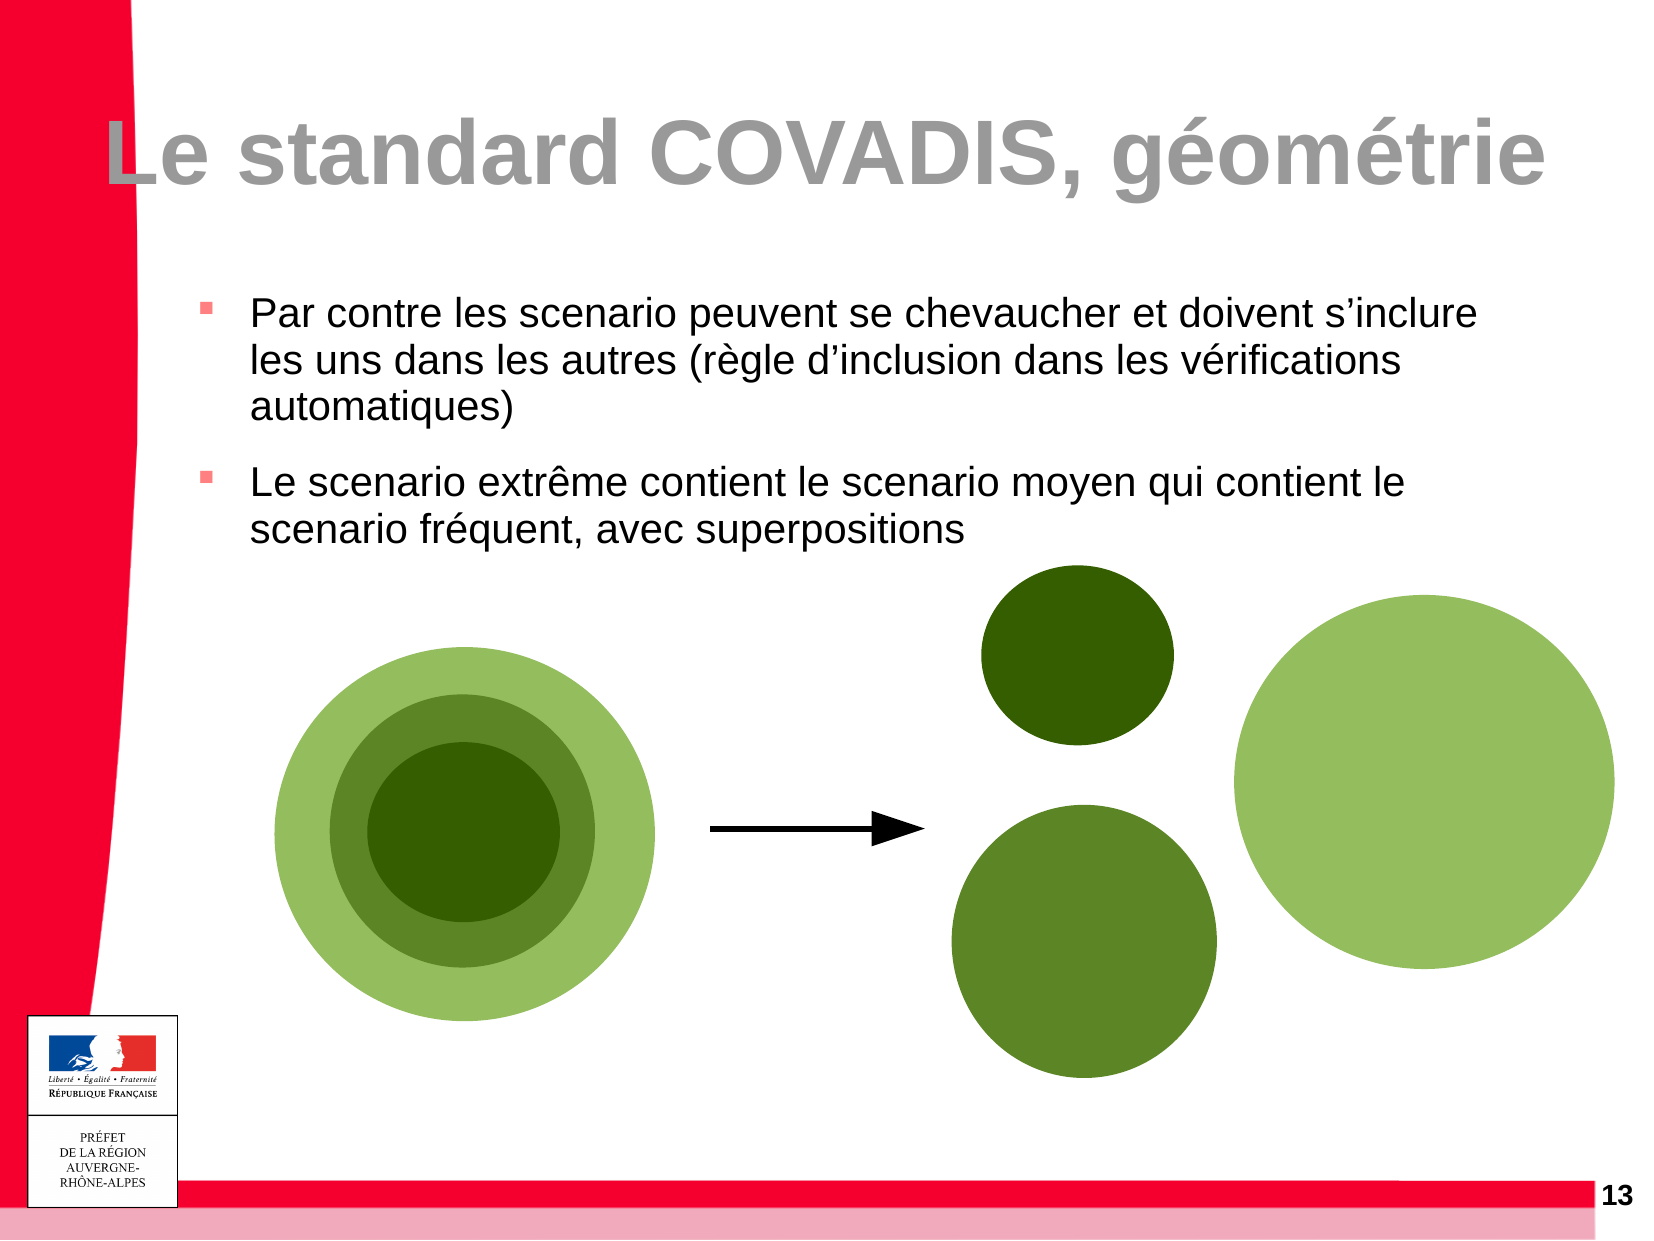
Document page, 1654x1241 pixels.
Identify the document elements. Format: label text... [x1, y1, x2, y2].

list Par contre les scenario peuvent se chevaucher et doivent s’inclure les uns dans les autres (règle d’inclusion dans les vérifications automatiques) Le scenario extrême contient le scenario moyen qui contient le scenario fréquent, avec superpositions [179, 290, 1509, 1010]
text_box [981, 565, 1174, 746]
title Le standard COVADIS, géométrie [82, 49, 1571, 257]
text_box [274, 647, 655, 1022]
text_box [951, 804, 1217, 1078]
text_box [1234, 594, 1615, 970]
picture [0, 0, 1654, 1240]
